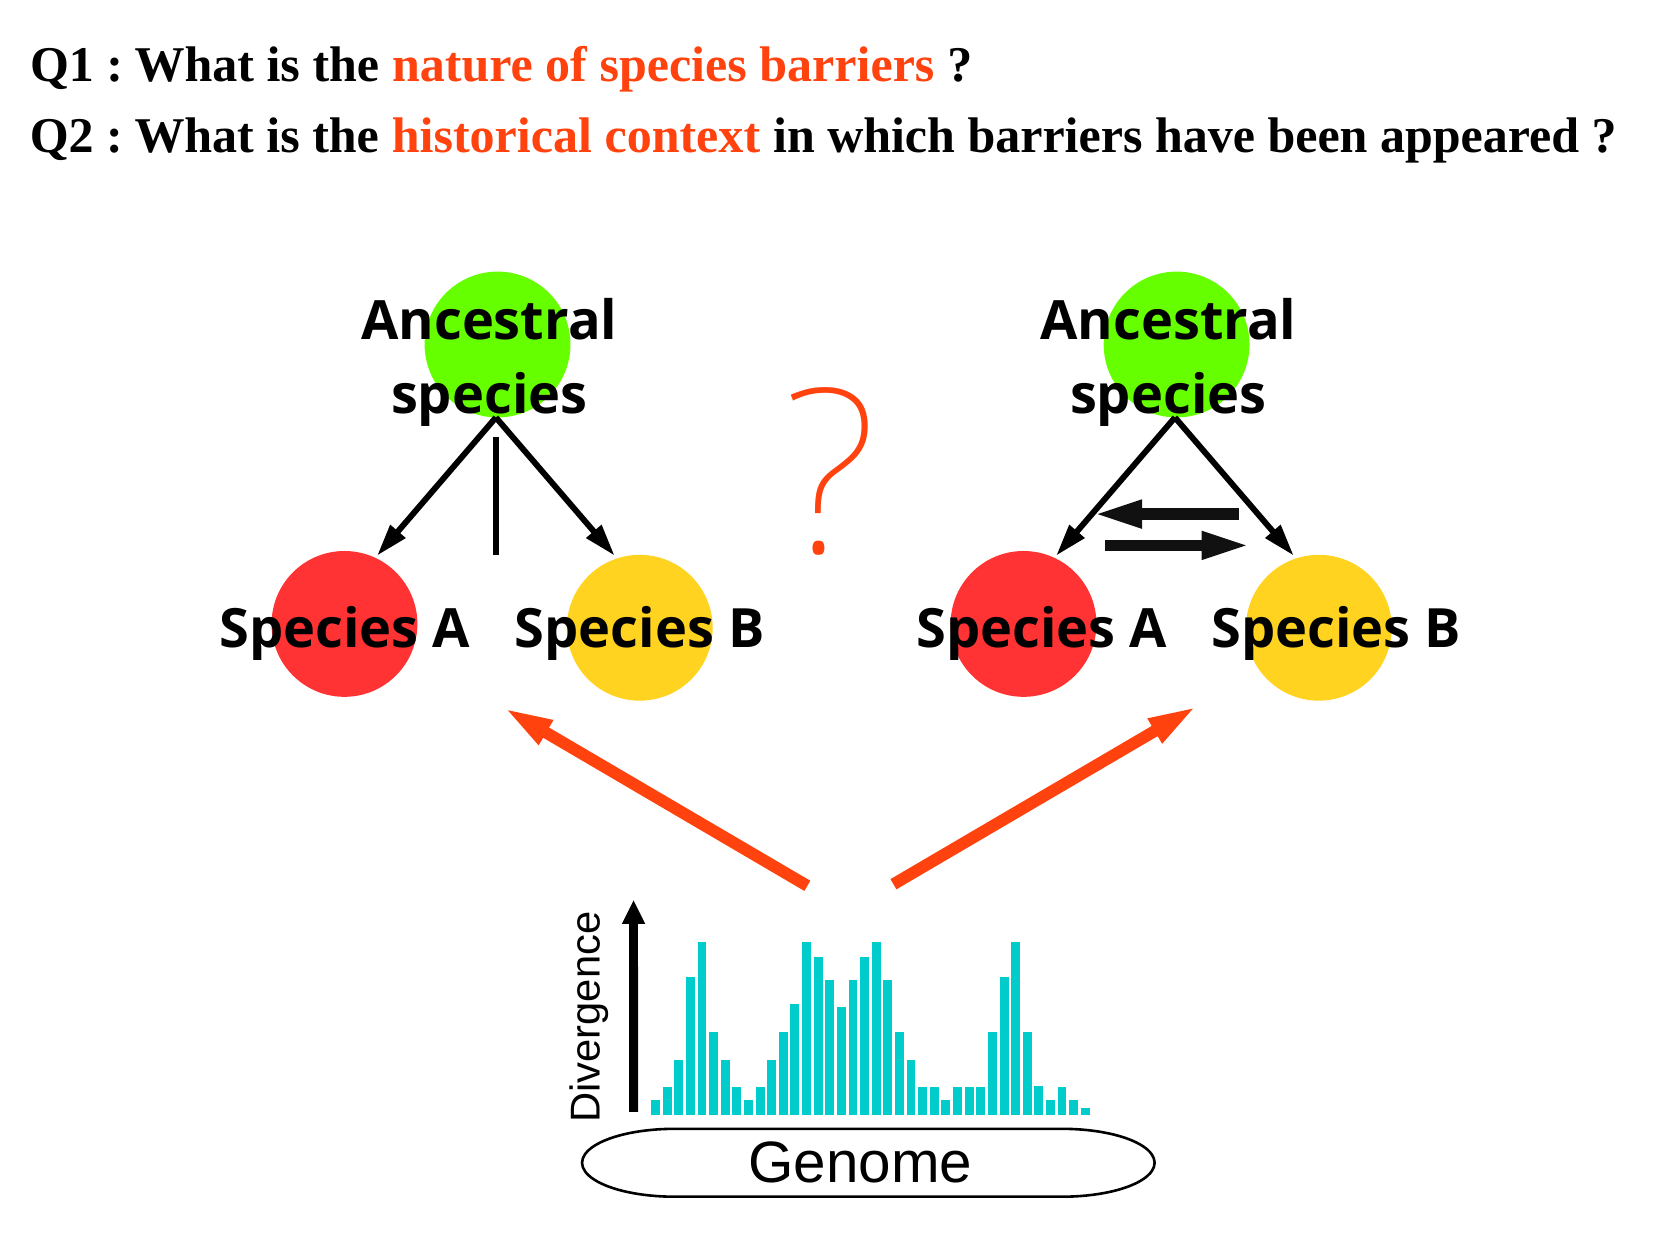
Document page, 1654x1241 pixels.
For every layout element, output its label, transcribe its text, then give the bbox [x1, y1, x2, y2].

text_box [964, 550, 1083, 581]
text_box Species A [901, 581, 1189, 658]
text_box [279, 658, 409, 697]
text_box [583, 554, 696, 581]
text_box Ancestral species [1025, 274, 1324, 411]
text_box Species A [204, 581, 493, 658]
text_box Genome [733, 1122, 988, 1203]
text_box Q2 : What is the historical context in which barriers have been appeared ? [15, 100, 1632, 226]
text_box ? [767, 301, 925, 573]
text_box Ancestral species [346, 274, 645, 411]
text_box [472, 411, 523, 418]
text_box [959, 658, 1089, 697]
text_box [573, 658, 707, 701]
text_box Q1 : What is the nature of species barriers ? [15, 29, 1613, 100]
text_box [1253, 658, 1386, 701]
text_box [1151, 411, 1202, 418]
text_box [1262, 554, 1375, 581]
text_box Divergence [554, 868, 617, 1138]
text_box Species B [499, 581, 790, 658]
text_box Species B [1196, 581, 1487, 658]
text_box [285, 550, 404, 581]
